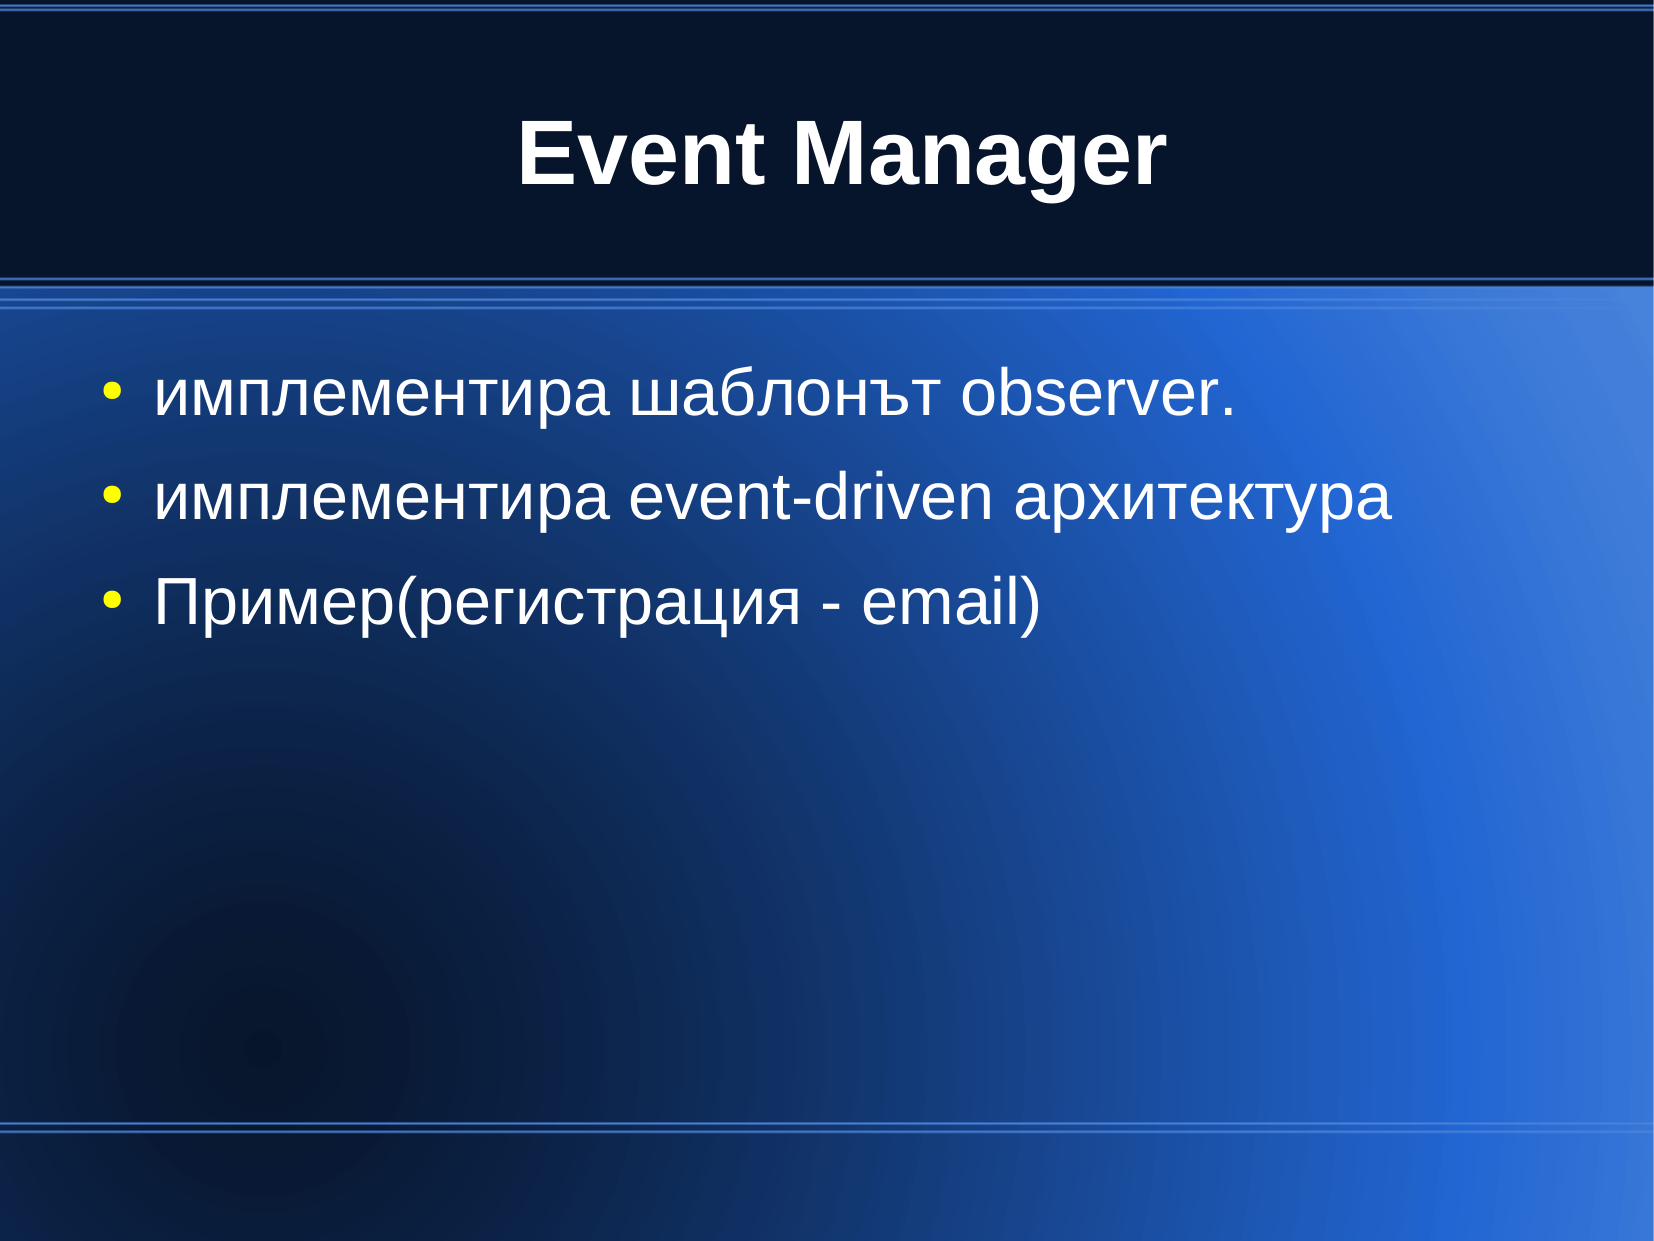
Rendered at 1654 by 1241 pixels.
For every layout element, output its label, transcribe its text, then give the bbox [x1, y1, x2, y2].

list имплементира шаблонът observer. имплементира event-driven архитектура Пример(регистрация - email) [82, 355, 1571, 1075]
picture [0, 0, 1654, 1241]
title Event Manager [82, 49, 1571, 257]
